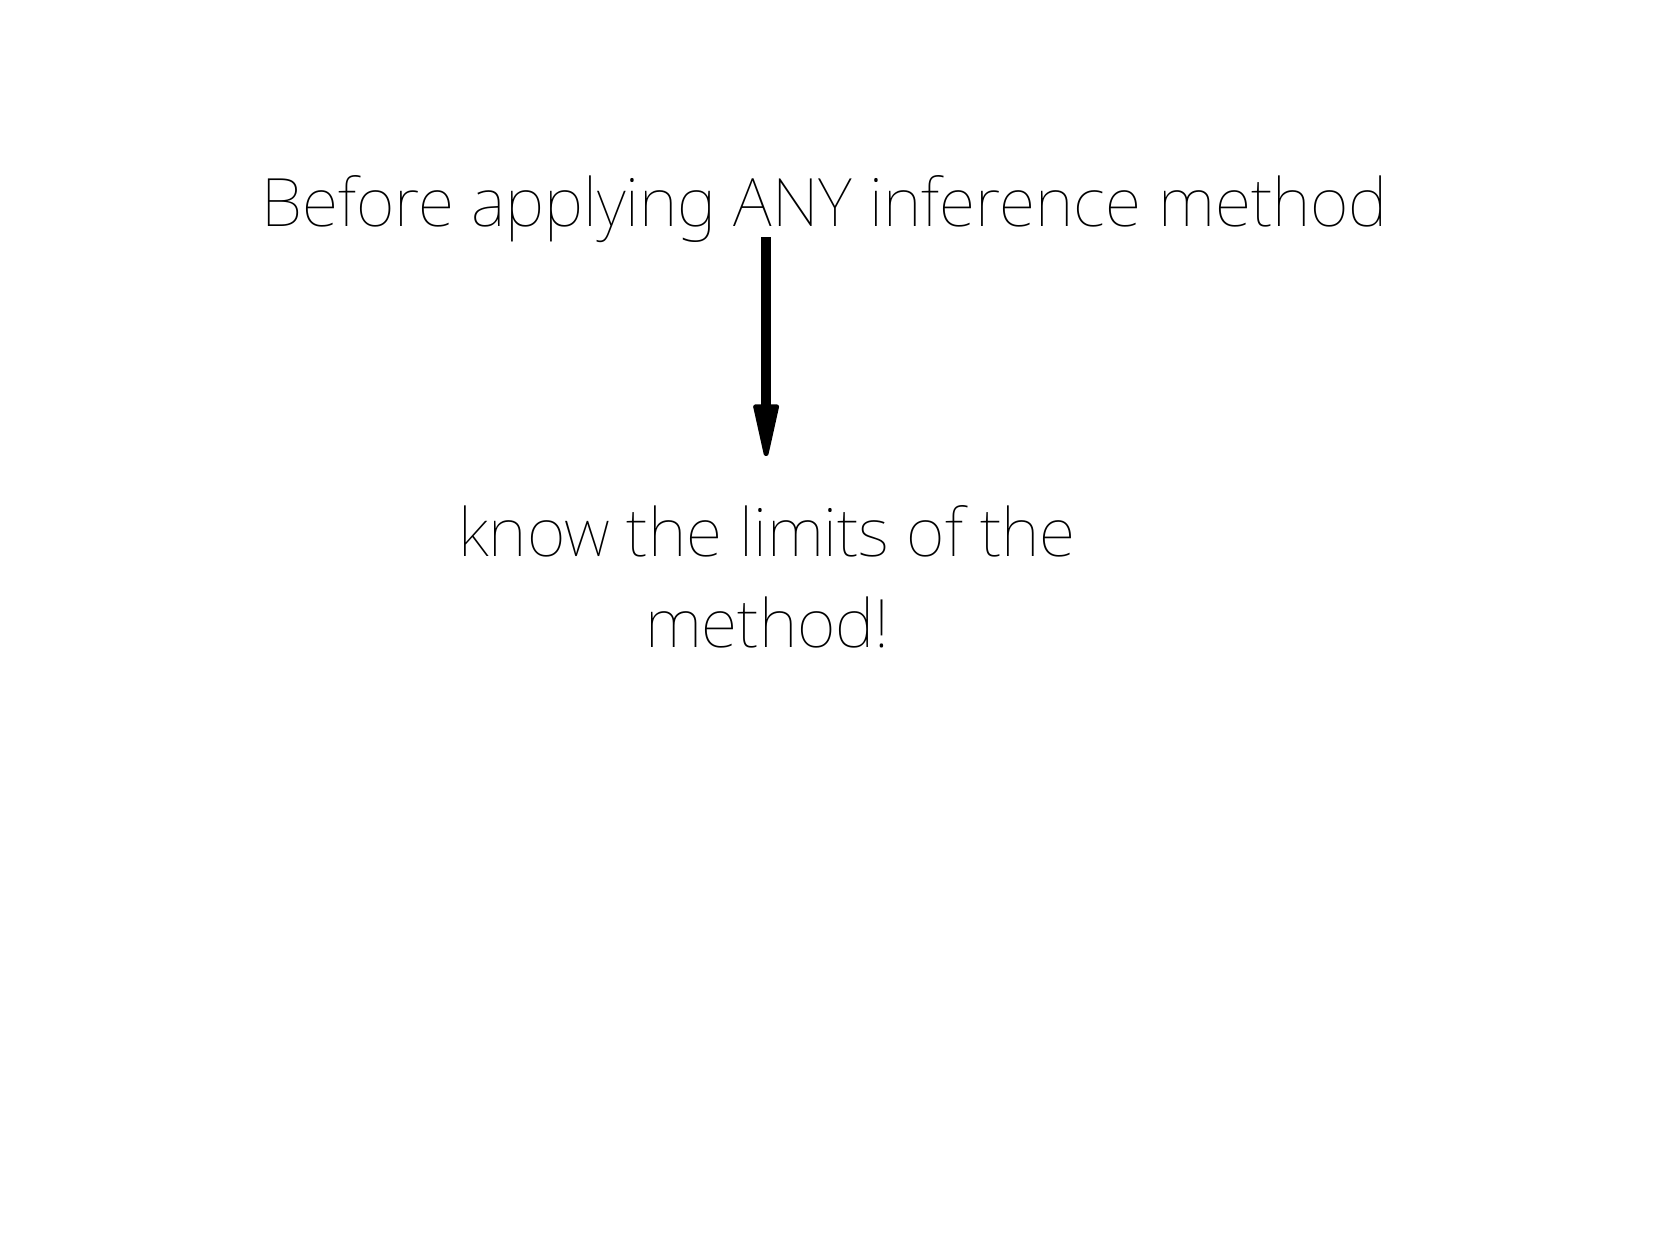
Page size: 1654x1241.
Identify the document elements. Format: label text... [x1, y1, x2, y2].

text_box know the limits of the method! [320, 477, 1216, 643]
text_box Before applying ANY inference method [246, 147, 1423, 238]
